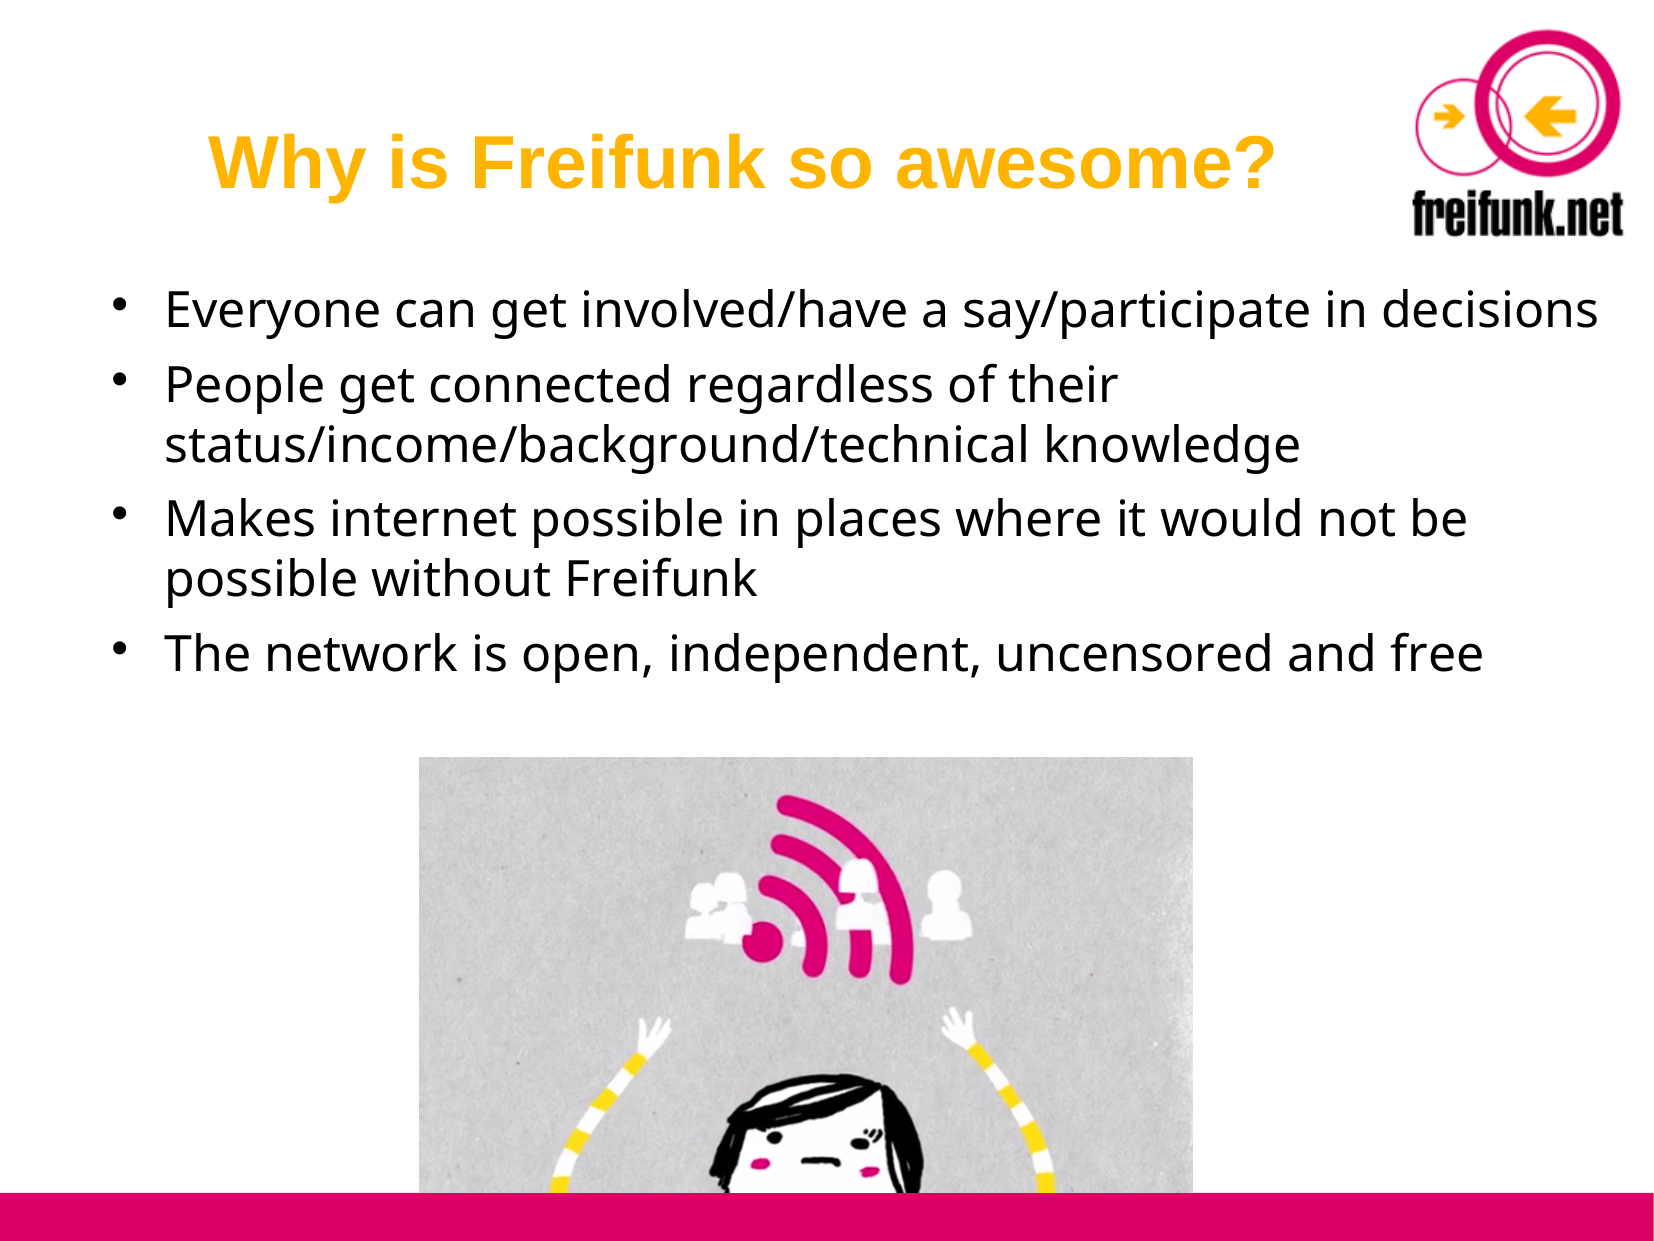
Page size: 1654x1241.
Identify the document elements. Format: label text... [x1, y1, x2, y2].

picture [1380, 0, 1654, 266]
list Everyone can get involved/have a say/participate in decisions People get connected regardless of their status/income/background/technical knowledge Makes internet possible in places where it would not be possible without Freifunk The network is open, independent, uncensored and free [94, 277, 1654, 1176]
picture [419, 757, 1193, 1193]
title Why is Freifunk so awesome? [82, 53, 1406, 260]
